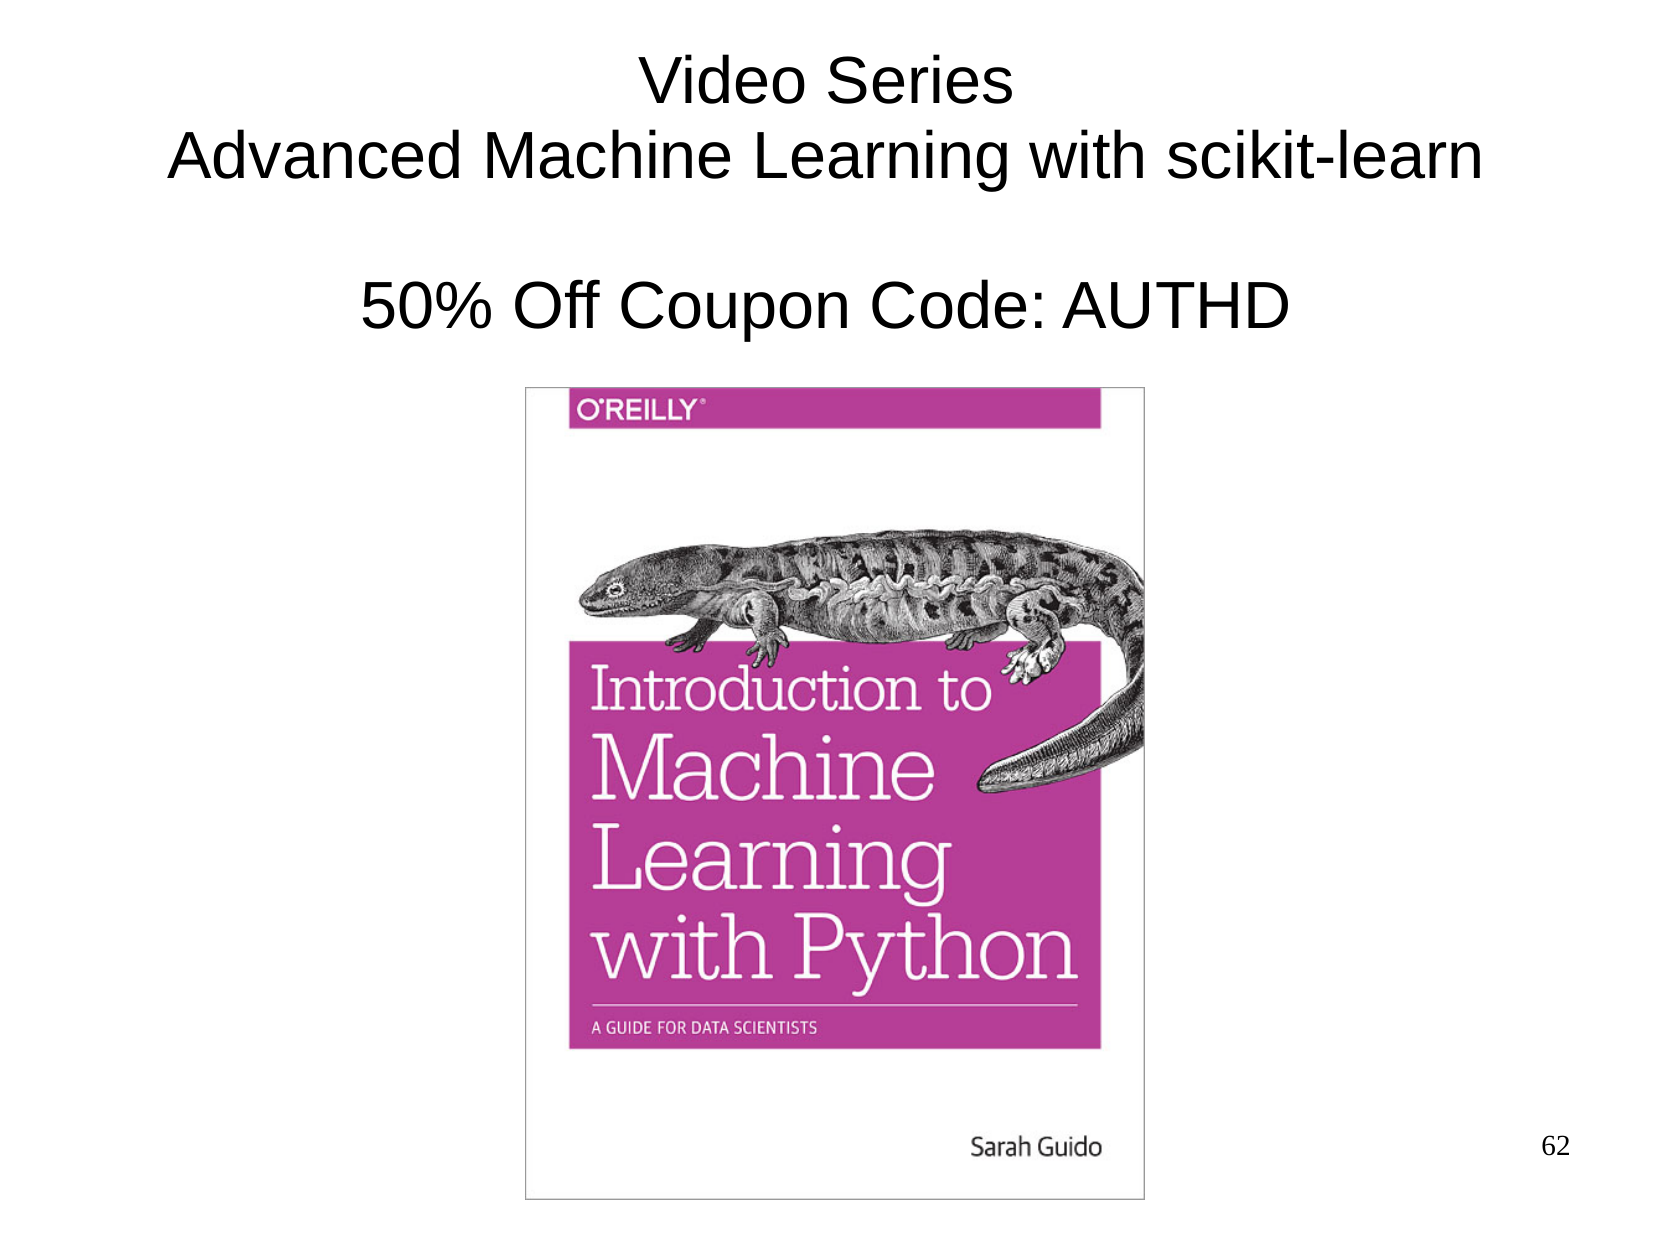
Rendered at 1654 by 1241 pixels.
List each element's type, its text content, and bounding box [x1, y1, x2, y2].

subtitle Video Series Advanced Machine Learning with scikit-learn 50% Off Coupon Code: AUTHD [82, 43, 1571, 1016]
picture [525, 387, 1145, 1201]
